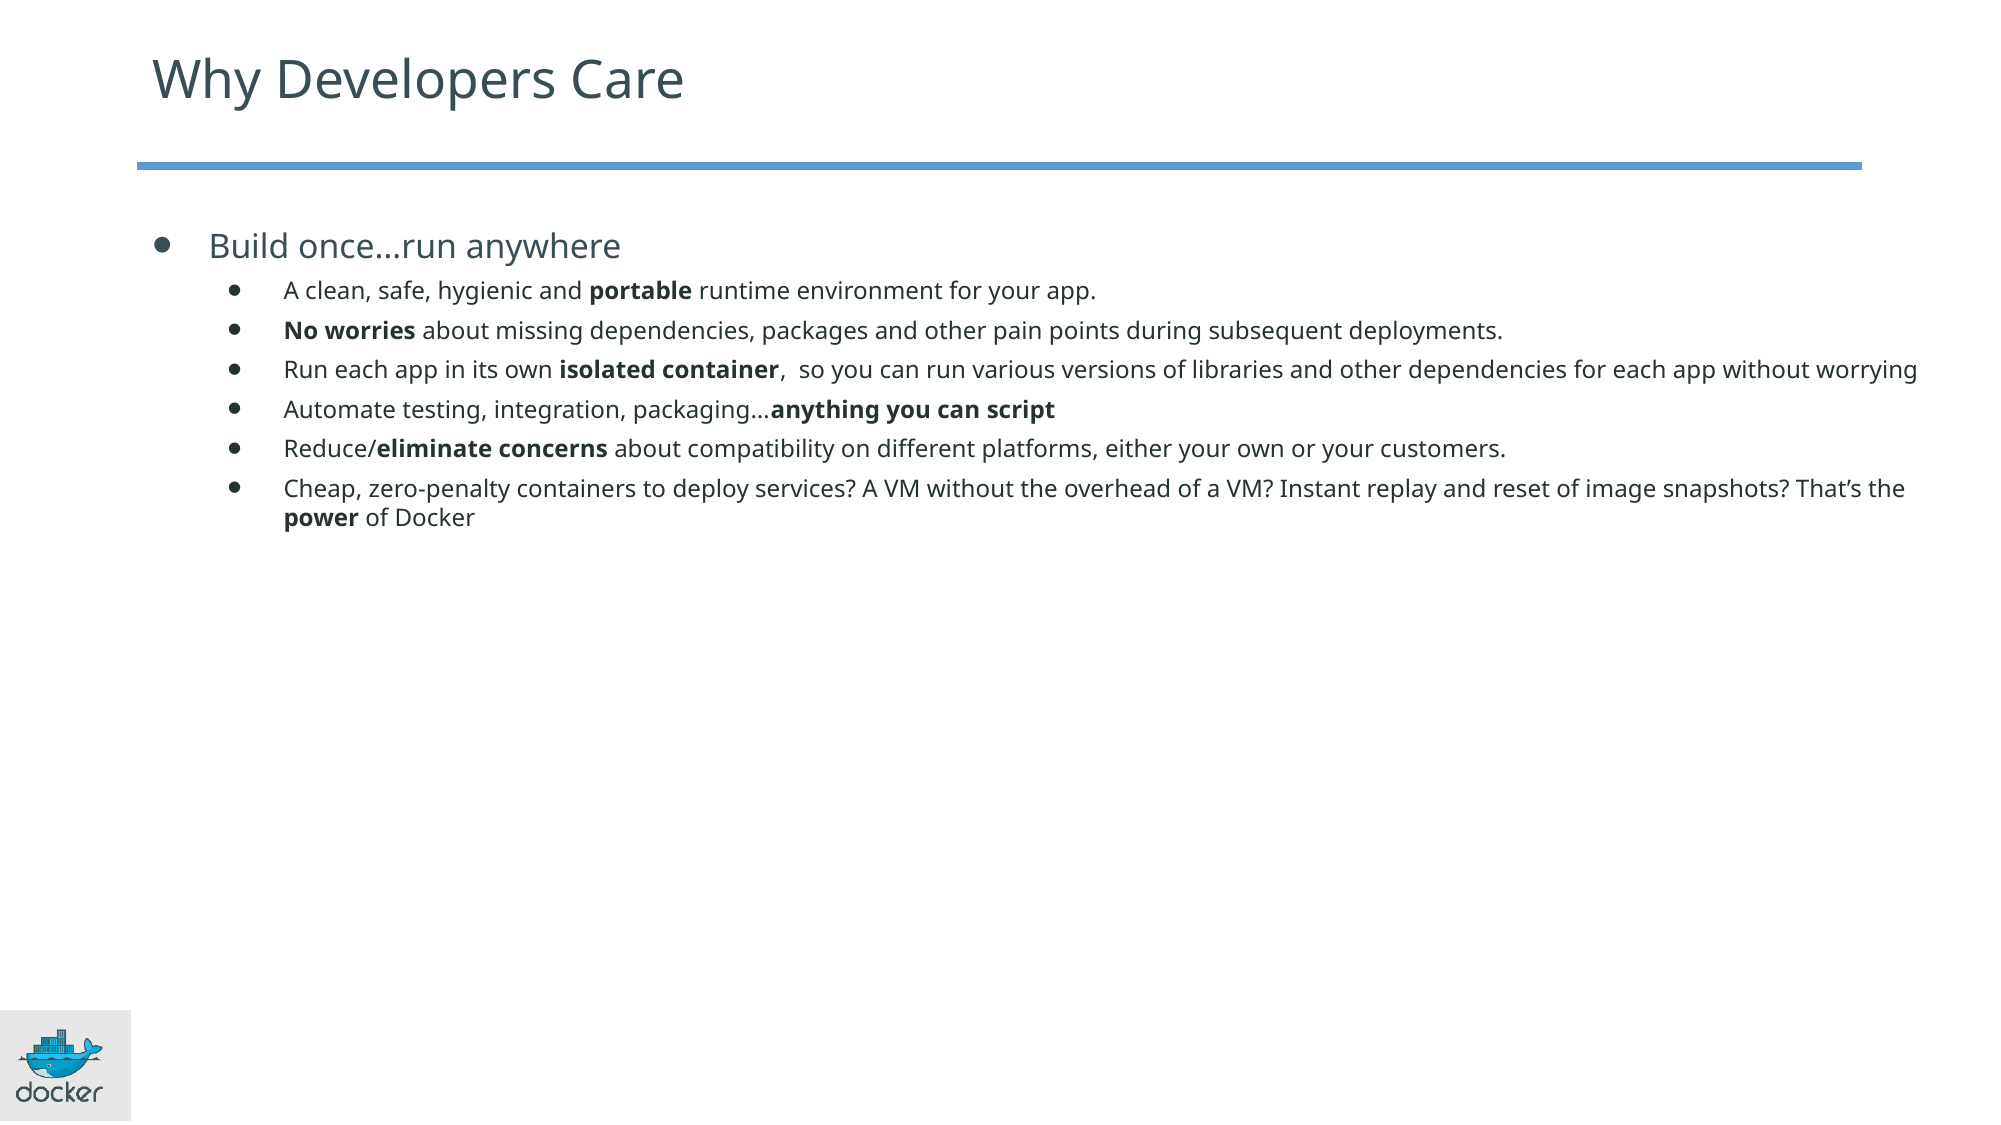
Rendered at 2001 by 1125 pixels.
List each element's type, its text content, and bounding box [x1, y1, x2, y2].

picture [0, 1010, 131, 1121]
list Build once…run anywhere A clean, safe, hygienic and portable runtime environment for your app. No worries about missing dependencies, packages and other pain points during subsequent deployments. Run each app in its own isolated container, so you can run various versions of libraries and other dependencies for each app without worrying Automate testing, integration, packaging…anything you can script Reduce/eliminate concerns about compatibility on different platforms, either your own or your customers. Cheap, zero-penalty containers to deploy services? A VM without the overhead of a VM? Instant replay and reset of image snapshots? That’s the power of Docker [137, 216, 1959, 1023]
title Why Developers Care [137, 22, 1863, 133]
